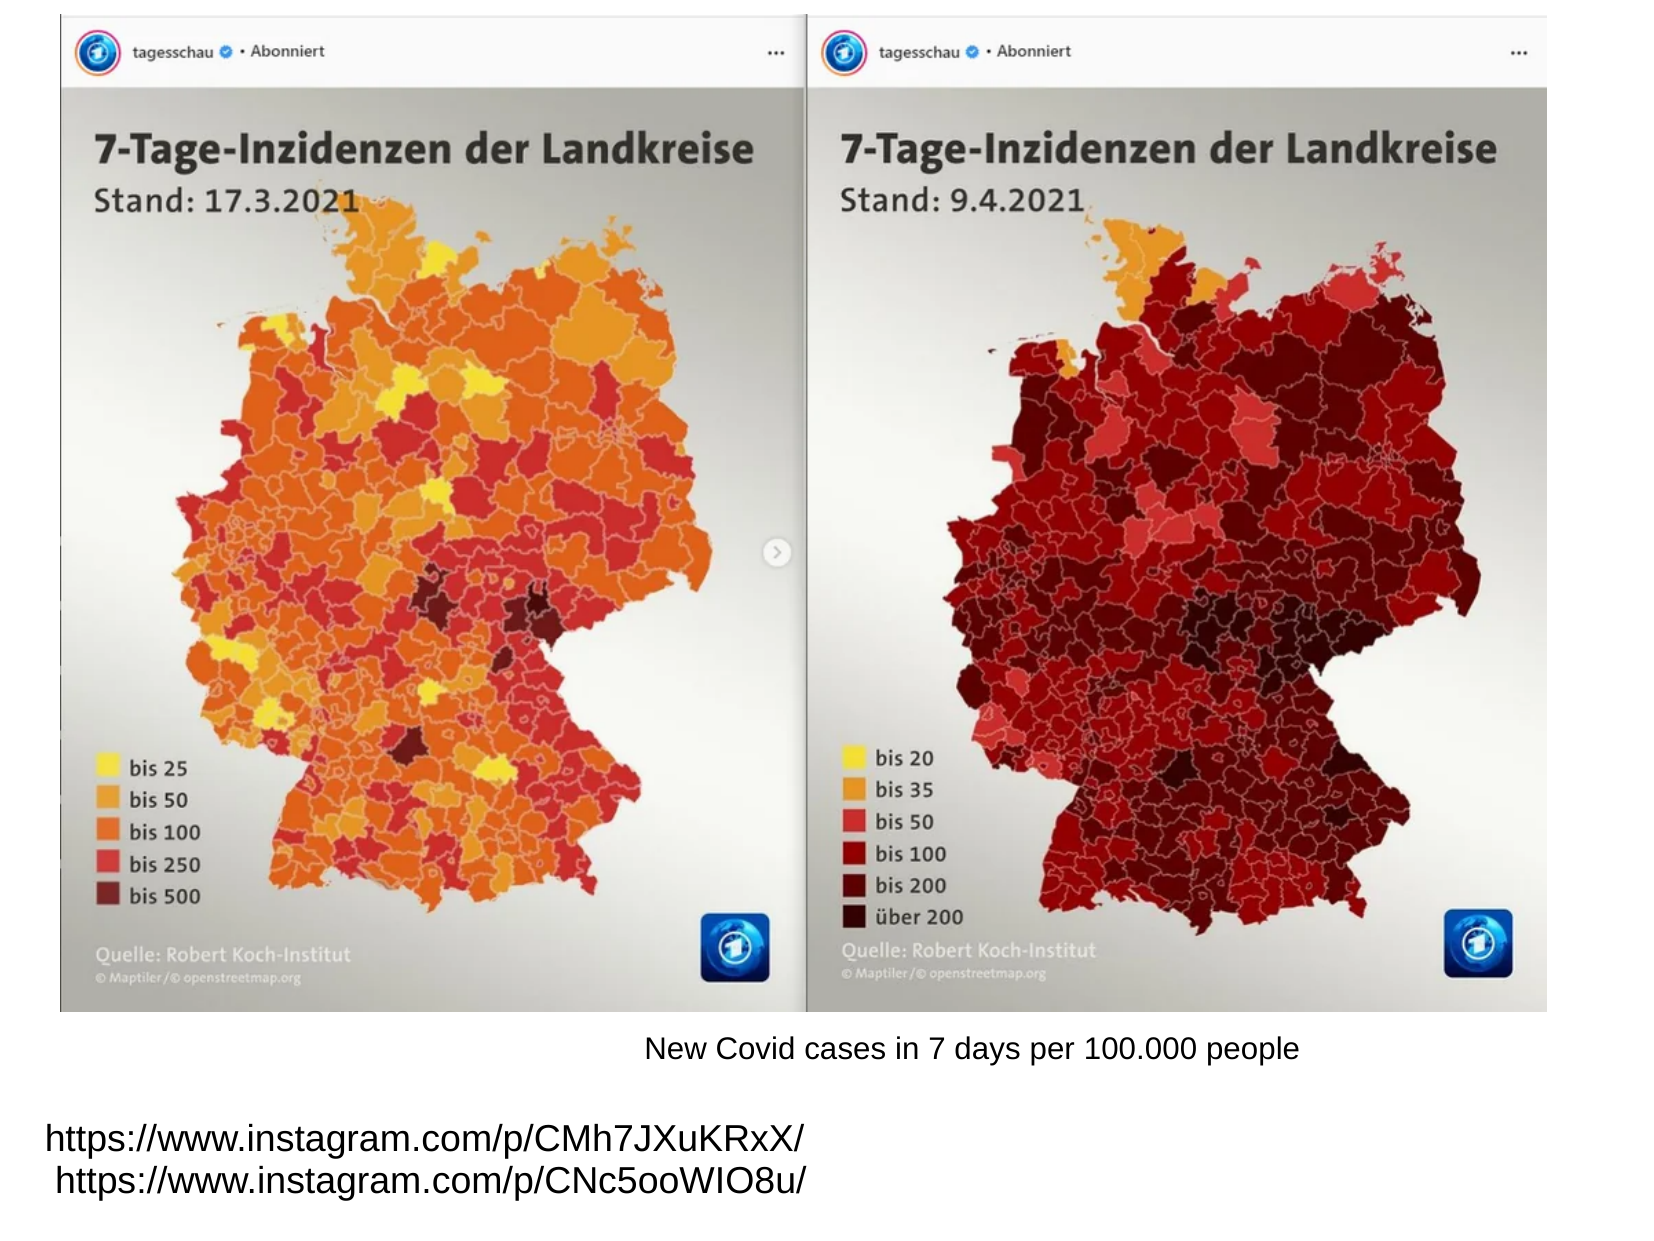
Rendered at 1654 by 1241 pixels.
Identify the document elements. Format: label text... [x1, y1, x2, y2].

text_box https://www.instagram.com/p/CMh7JXuKRxX/ https://www.instagram.com/p/CNc5ooWIO8u/ [30, 1110, 1057, 1209]
text_box New Covid cases in 7 days per 100.000 people [629, 1024, 1486, 1109]
picture [60, 14, 1547, 1012]
